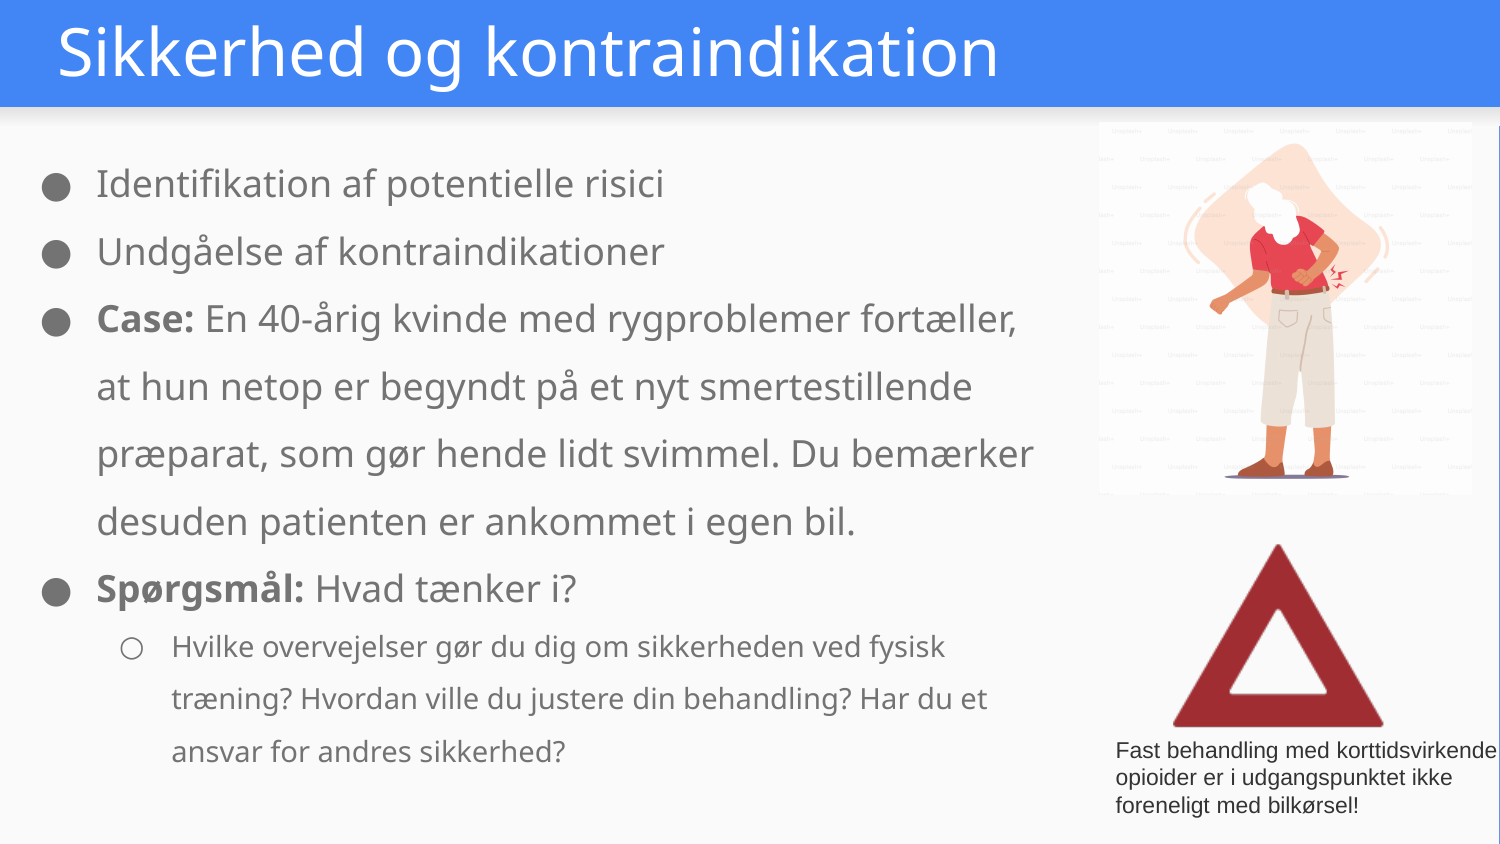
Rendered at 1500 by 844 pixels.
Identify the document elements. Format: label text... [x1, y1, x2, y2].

list Identifikation af potentielle risici Undgåelse af kontraindikationer Case: En 40-årig kvinde med rygproblemer fortæller, at hun netop er begyndt på et nyt smertestillende præparat, som gør hende lidt svimmel. Du bemærker desuden patienten er ankommet i egen bil. Spørgsmål: Hvad tænker i? Hvilke overvejelser gør du dig om sikkerheden ved fysisk træning? Hvordan ville du justere din behandling? Har du et ansvar for andres sikkerhed? [6, 122, 1063, 819]
text_box Fast behandling med korttidsvirkende opioider er i udgangspunktet ikke foreneligt med bilkørsel! [1100, 720, 1500, 833]
picture [1099, 122, 1472, 496]
picture [1161, 518, 1396, 720]
title Sikkerhed og kontraindikation [42, 0, 1491, 99]
